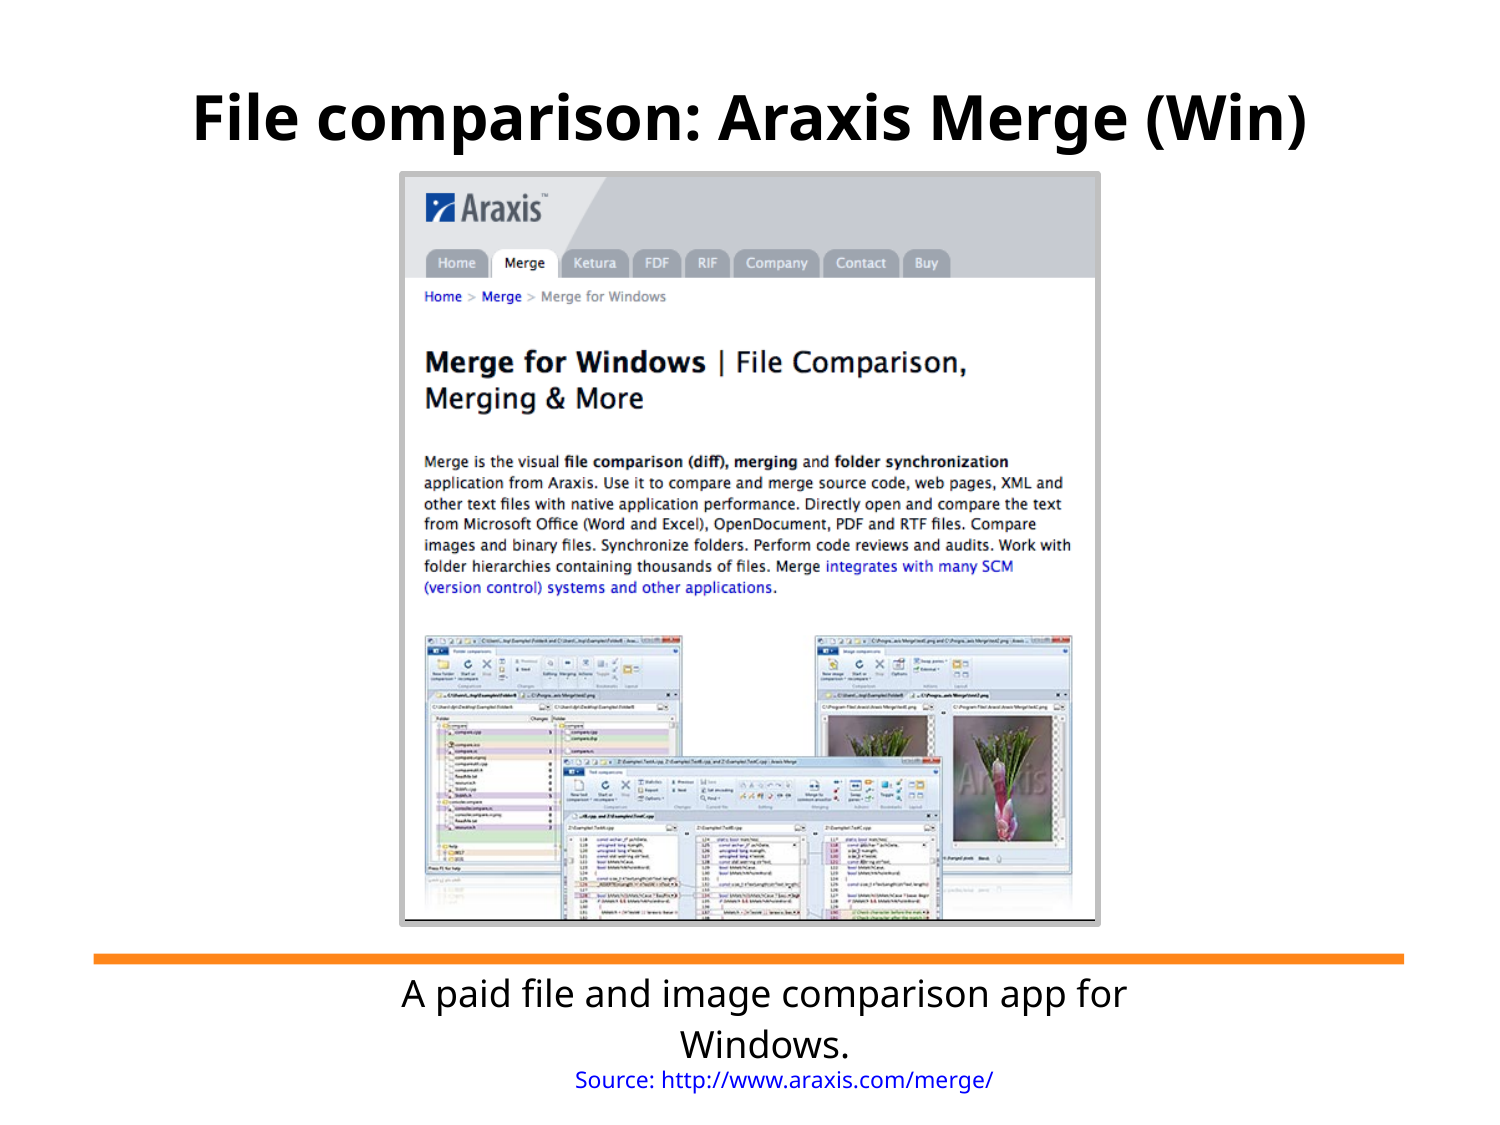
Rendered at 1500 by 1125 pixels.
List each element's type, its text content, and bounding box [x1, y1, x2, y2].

text_box A paid file and image comparison app for Windows. [382, 960, 1148, 1064]
picture [0, 0, 1500, 1125]
text_box Source: http://www.araxis.com/merge/ [560, 1056, 940, 1098]
title File comparison: Araxis Merge (Win) [75, 45, 1426, 188]
